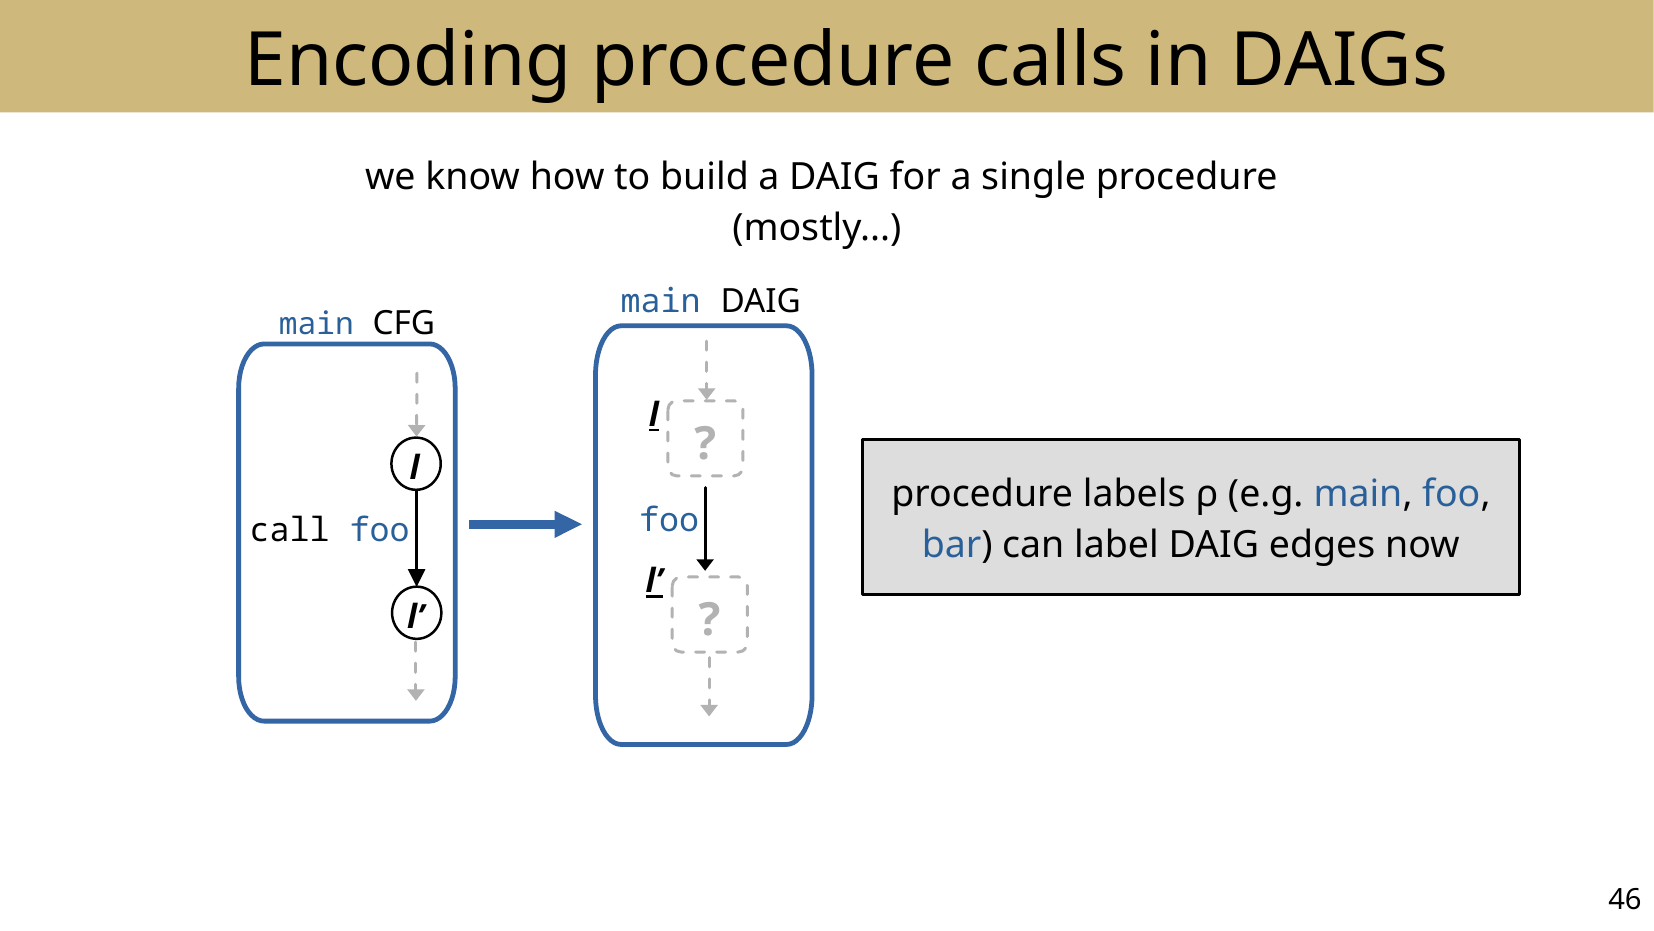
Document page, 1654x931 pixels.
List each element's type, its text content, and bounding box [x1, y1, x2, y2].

text_box procedure labels ρ (e.g. main, foo, bar) can label DAIG edges now [862, 439, 1520, 595]
text_box ? [698, 586, 724, 648]
text_box we know how to build a DAIG for a single procedure (mostly...) [278, 163, 1366, 239]
text_box l [409, 443, 420, 489]
text_box main DAIG [620, 276, 798, 332]
text_box main CFG [278, 298, 435, 355]
title Encoding procedure calls in DAIGs [0, 0, 1654, 153]
text_box l [648, 390, 671, 436]
text_box l’ [407, 593, 429, 639]
text_box ? [694, 410, 720, 472]
text_box call foo [249, 506, 410, 562]
text_box foo [639, 495, 700, 551]
text_box l’ [645, 557, 668, 602]
